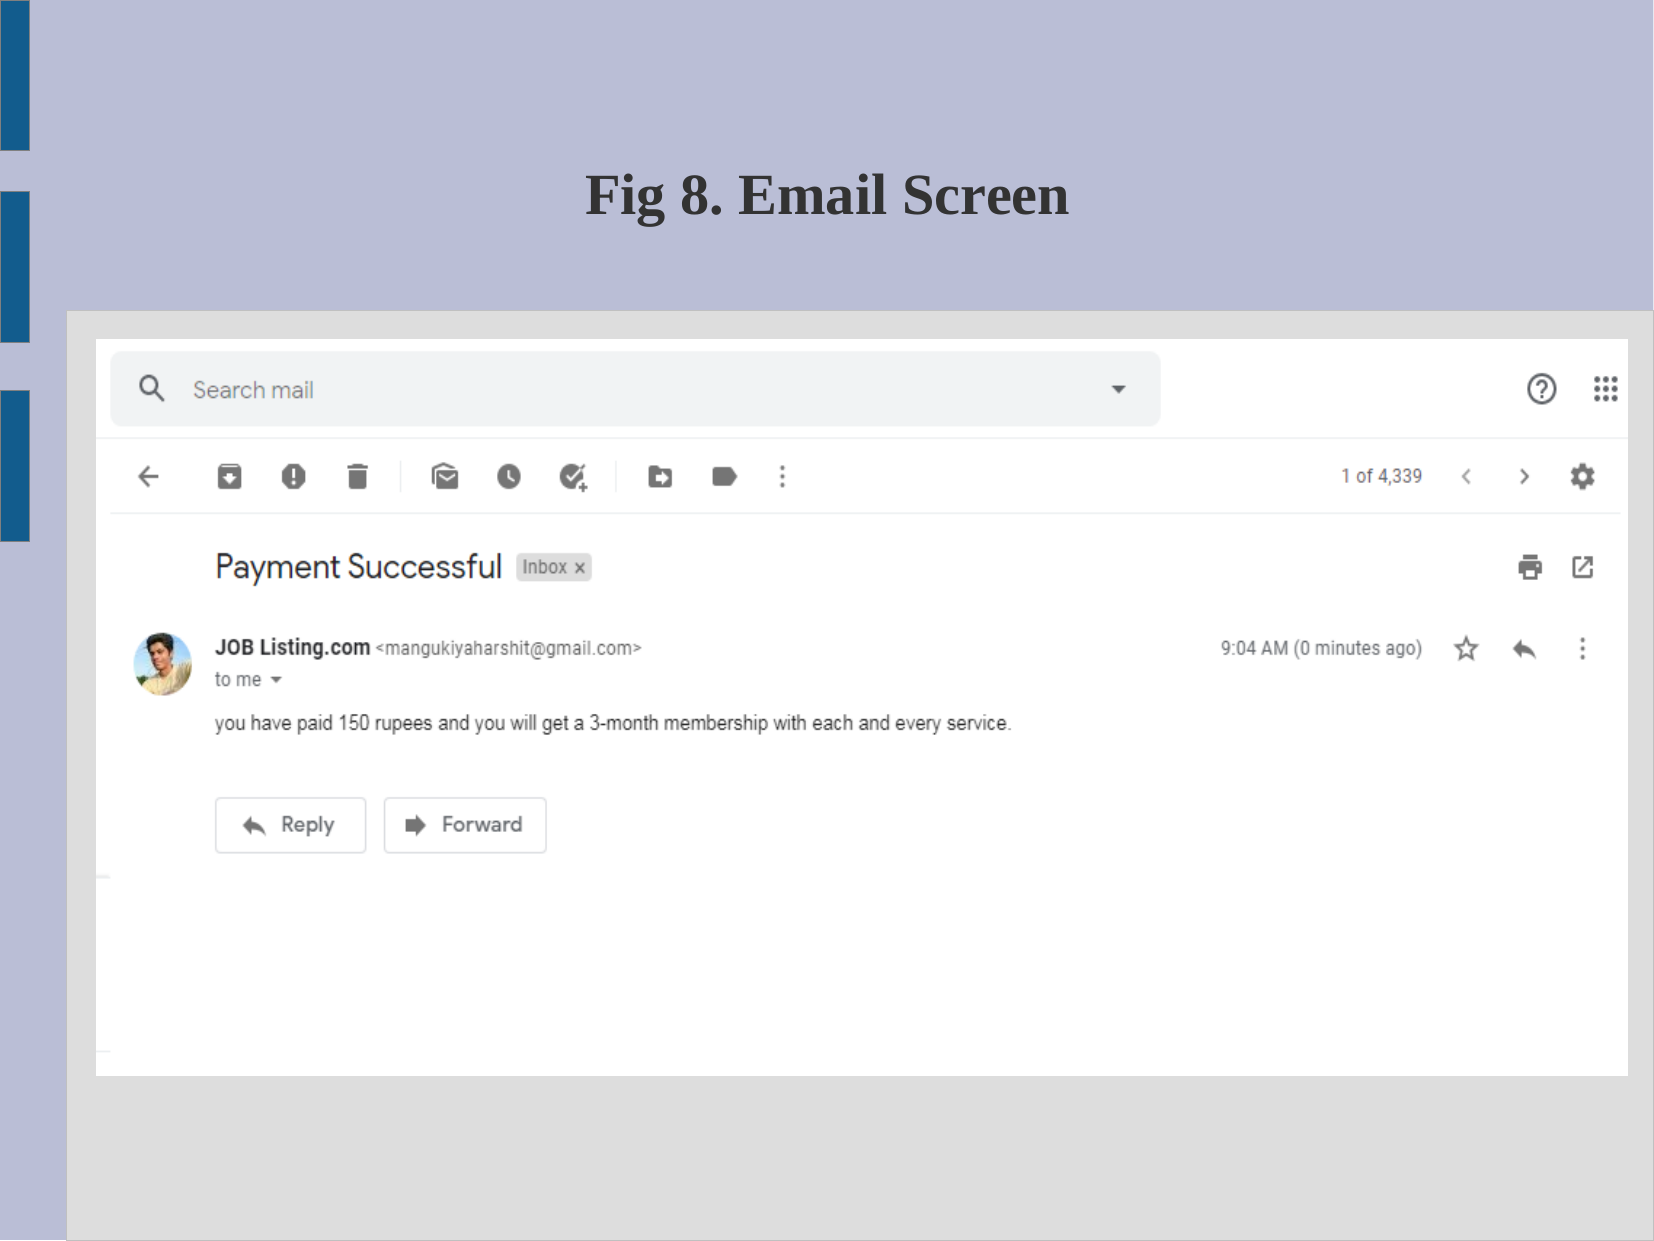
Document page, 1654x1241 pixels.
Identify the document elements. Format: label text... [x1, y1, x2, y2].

picture [96, 339, 1628, 1076]
title Fig 8. Email Screen [121, 91, 1534, 299]
